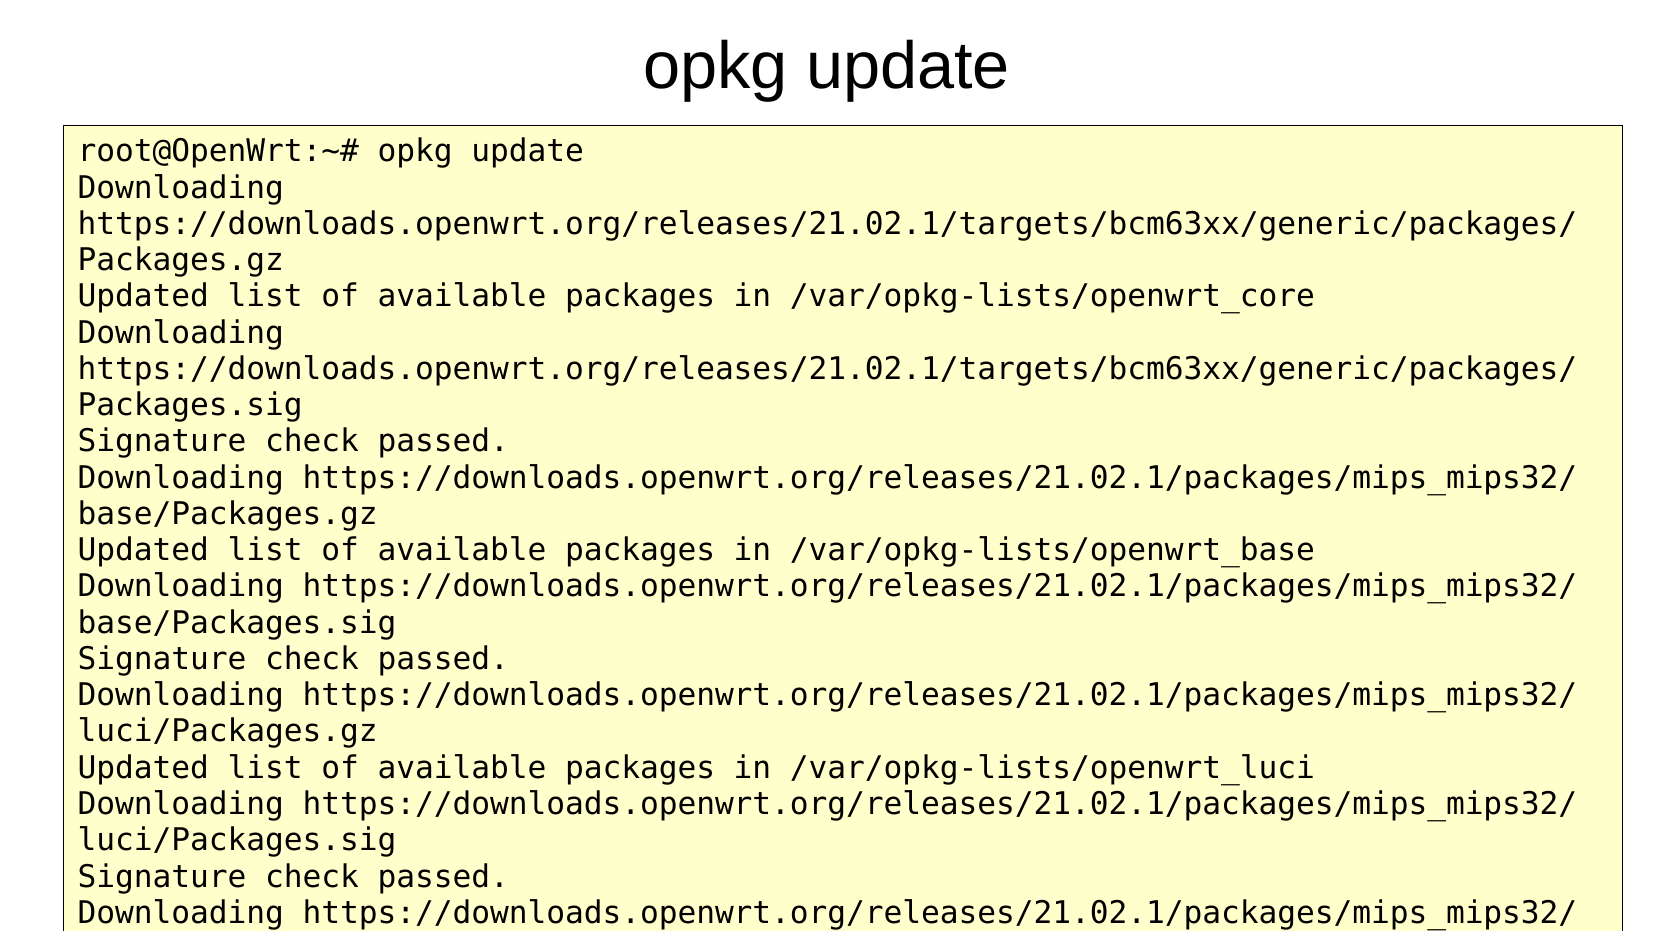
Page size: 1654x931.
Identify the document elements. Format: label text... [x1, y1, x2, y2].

title opkg update [82, 28, 1571, 104]
table_header root@OpenWrt:~# opkg update Downloading https://downloads.openwrt.org/releases/21.02.1/targets/bcm63xx/generic/packages/Packages.gz Updated list of available packages in /var/opkg-lists/openwrt_core Downloading https://downloads.openwrt.org/releases/21.02.1/targets/bcm63xx/generic/packages/Packages.sig Signature check passed. Downloading https://downloads.openwrt.org/releases/21.02.1/packages/mips_mips32/base/Packages.gz Updated list of available packages in /var/opkg-lists/openwrt_base Downloading https://downloads.openwrt.org/releases/21.02.1/packages/mips_mips32/base/Packages.sig Signature check passed. Downloading https://downloads.openwrt.org/releases/21.02.1/packages/mips_mips32/luci/Packages.gz Updated list of available packages in /var/opkg-lists/openwrt_luci Downloading https://downloads.openwrt.org/releases/21.02.1/packages/mips_mips32/luci/Packages.sig Signature check passed. Downloading https://downloads.openwrt.org/releases/21.02.1/packages/mips_mips32/packages/Packages.gz Updated list of available packages in /var/opkg-lists/openwrt_packages Downloading https://downloads.openwrt.org/releases/21.02.1/packages/mips_mips32/packages/Packages.sig Signature check passed. Downloading https://downloads.openwrt.org/releases/21.02.1/packages/mips_mips32/routing/Packages.gz Updated list of available packages in /var/opkg-lists/openwrt_routing Downloading https://downloads.openwrt.org/releases/21.02.1/packages/mips_mips32/routing/Packages.sig Signature check passed. Downloading https://downloads.openwrt.org/releases/21.02.1/packages/mips_mips32/telephony/Packages.gz Updated list of available packages in /var/opkg-lists/openwrt_telephony Downloading https://downloads.openwrt.org/releases/21.02.1/packages/mips_mips32/telephony/Packages.sig Signature check passed. [64, 126, 1622, 931]
